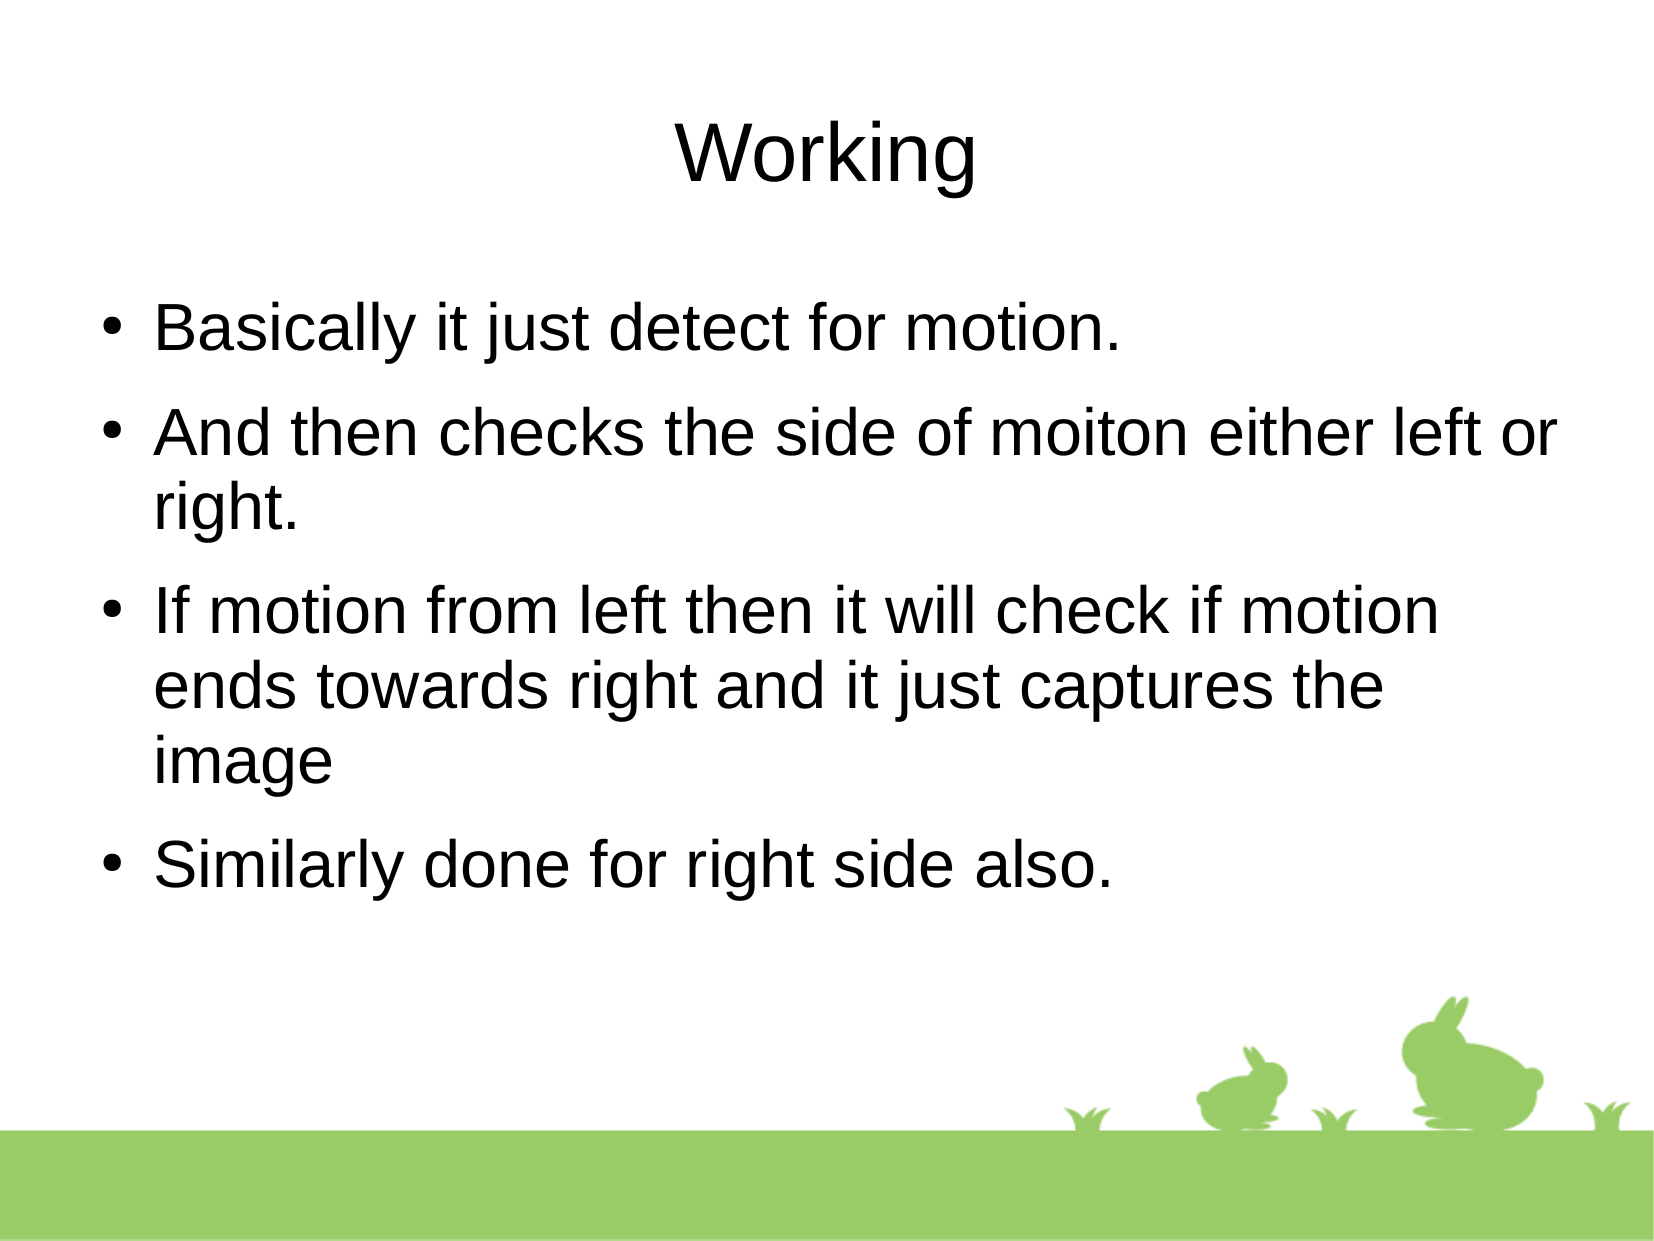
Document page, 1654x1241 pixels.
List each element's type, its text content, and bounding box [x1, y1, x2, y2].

title Working [82, 49, 1571, 257]
list Basically it just detect for motion. And then checks the side of moiton either left or right. If motion from left then it will check if motion ends towards right and it just captures the image Similarly done for right side also. [82, 290, 1571, 1010]
picture [0, 0, 1654, 1241]
